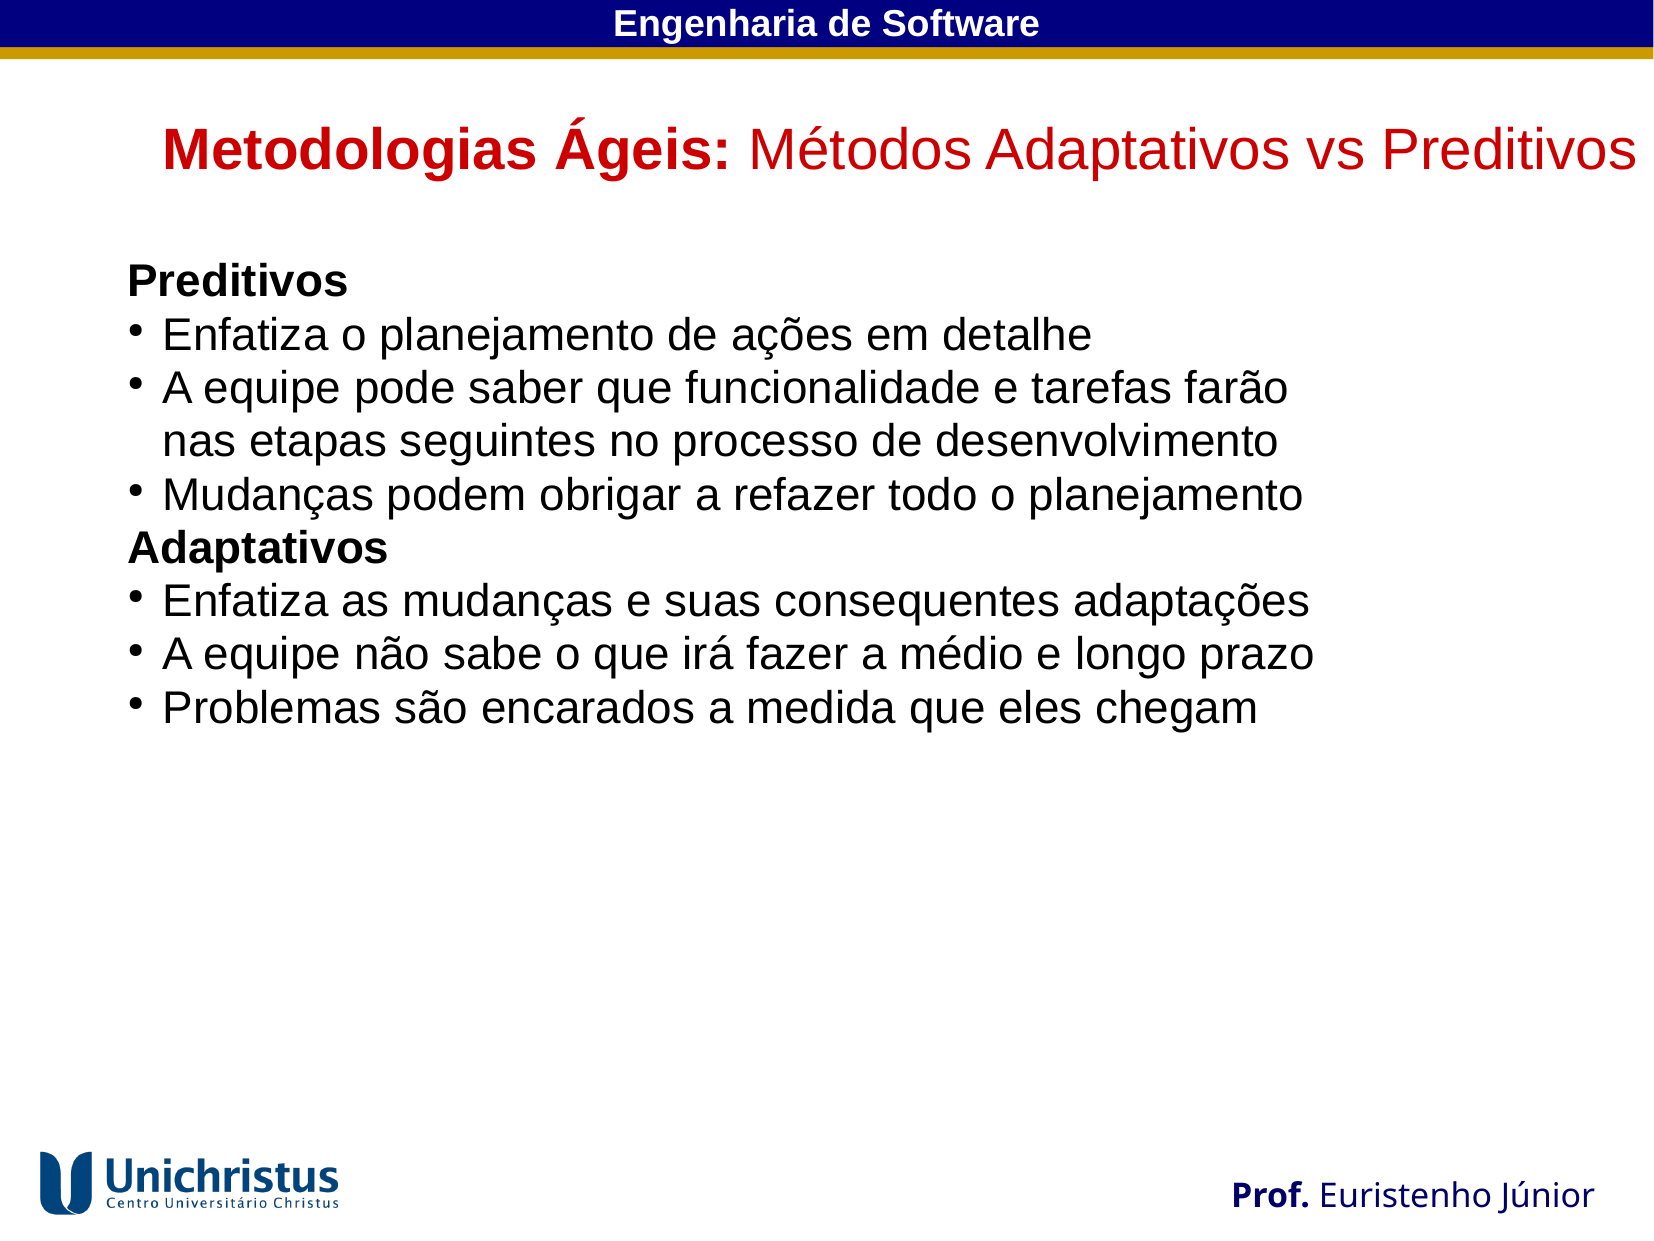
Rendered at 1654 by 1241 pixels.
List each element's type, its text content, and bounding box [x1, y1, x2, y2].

text_box Engenharia de Software [0, 0, 1654, 48]
picture [35, 1148, 343, 1217]
text_box Metodologias Ágeis: Métodos Adaptativos vs Preditivos [147, 109, 1654, 189]
text_box Prof. Euristenho Júnior [1216, 1163, 1654, 1224]
text_box [0, 48, 1654, 60]
text_box Preditivos Enfatiza o planejamento de ações em detalhe A equipe pode saber que funcionalidade e tarefas farão nas etapas seguintes no processo de desenvolvimento Mudanças podem obrigar a refazer todo o planejamento Adaptativos Enfatiza as mudanças e suas consequentes adaptações A equipe não sabe o que irá fazer a médio e longo prazo Problemas são encarados a medida que eles chegam [112, 254, 1359, 615]
